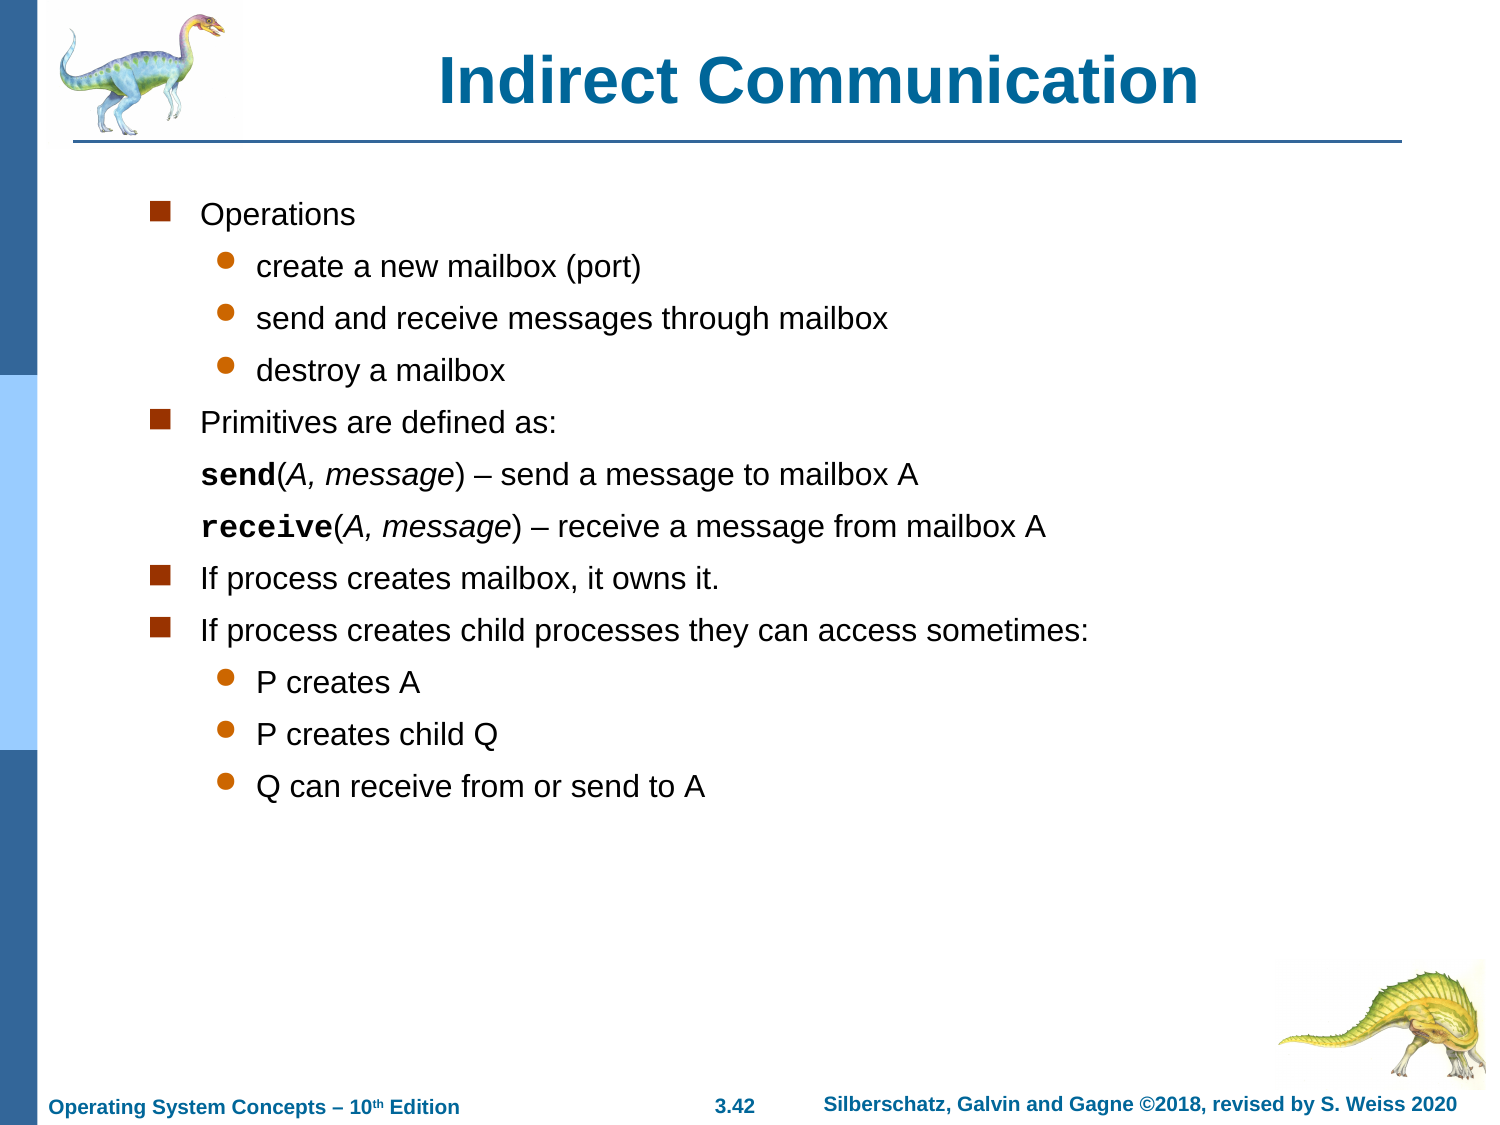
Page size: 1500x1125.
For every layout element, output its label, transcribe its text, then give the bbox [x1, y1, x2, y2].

list Operations create a new mailbox (port) send and receive messages through mailbox destroy a mailbox Primitives are defined as: send(A, message) – send a message to mailbox A receive(A, message) – receive a message from mailbox A If process creates mailbox, it owns it. If process creates child processes they can access sometimes: P creates A P creates child Q Q can receive from or send to A [137, 186, 1381, 814]
picture [1275, 959, 1486, 1090]
picture [1140, 1096, 1148, 1101]
title Indirect Communication [144, 29, 1495, 125]
picture [46, 0, 243, 149]
